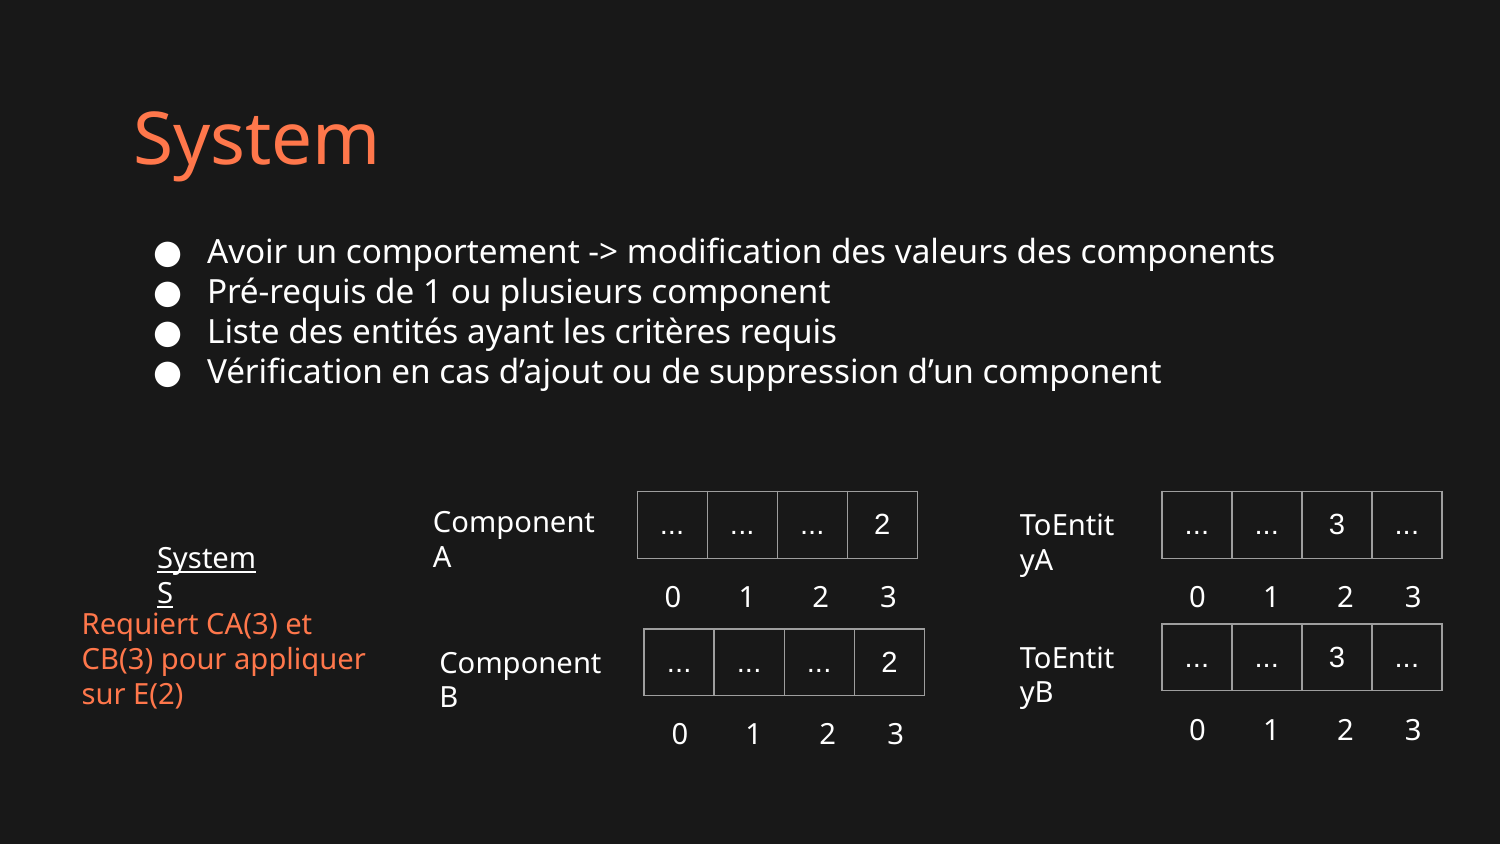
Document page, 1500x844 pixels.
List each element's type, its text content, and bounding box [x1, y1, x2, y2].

table_header 3 [1303, 625, 1371, 690]
text_box 2 [797, 563, 841, 628]
text_box System S [142, 524, 275, 590]
text_box 2 [1322, 695, 1365, 761]
table_header 2 [848, 492, 917, 558]
text_box 1 [723, 563, 767, 628]
table_header ... [1163, 492, 1231, 558]
title System [118, 88, 1382, 183]
text_box Component B [424, 628, 632, 729]
text_box 0 [1174, 695, 1218, 761]
text_box 2 [804, 700, 848, 766]
table_header ... [785, 630, 854, 695]
table_header ... [1373, 625, 1441, 690]
table_header ... [715, 630, 784, 695]
table_header ... [708, 492, 777, 558]
text_box 1 [730, 700, 774, 766]
text_box 2 [1322, 563, 1365, 623]
text_box 3 [872, 700, 916, 766]
text_box 3 [1389, 695, 1433, 761]
text_box 1 [1248, 563, 1292, 623]
text_box ToEntityA [1004, 491, 1138, 592]
text_box 1 [1248, 695, 1292, 761]
table_header 2 [855, 630, 924, 695]
text_box Component A [417, 487, 625, 588]
table_header ... [1163, 625, 1231, 690]
table_header ... [638, 492, 707, 558]
subtitle Avoir un comportement -> modification des valeurs des components Pré-requis de 1 ou plusieurs component Liste des entités ayant les critères requis Vérification en cas d’ajout ou de suppression d’un component [117, 215, 1381, 413]
text_box 0 [649, 563, 693, 628]
text_box 0 [1174, 563, 1218, 623]
text_box 3 [1389, 563, 1433, 623]
table_header ... [1373, 492, 1441, 558]
table_header ... [778, 492, 847, 558]
text_box 0 [656, 700, 700, 766]
text_box Requiert CA(3) et CB(3) pour appliquer sur E(2) [66, 590, 390, 726]
table_header ... [645, 630, 713, 695]
table_header 3 [1303, 492, 1371, 558]
table_header ... [1233, 492, 1301, 558]
table_header ... [1233, 625, 1301, 690]
text_box ToEntityB [1004, 623, 1138, 724]
text_box 3 [865, 563, 909, 628]
